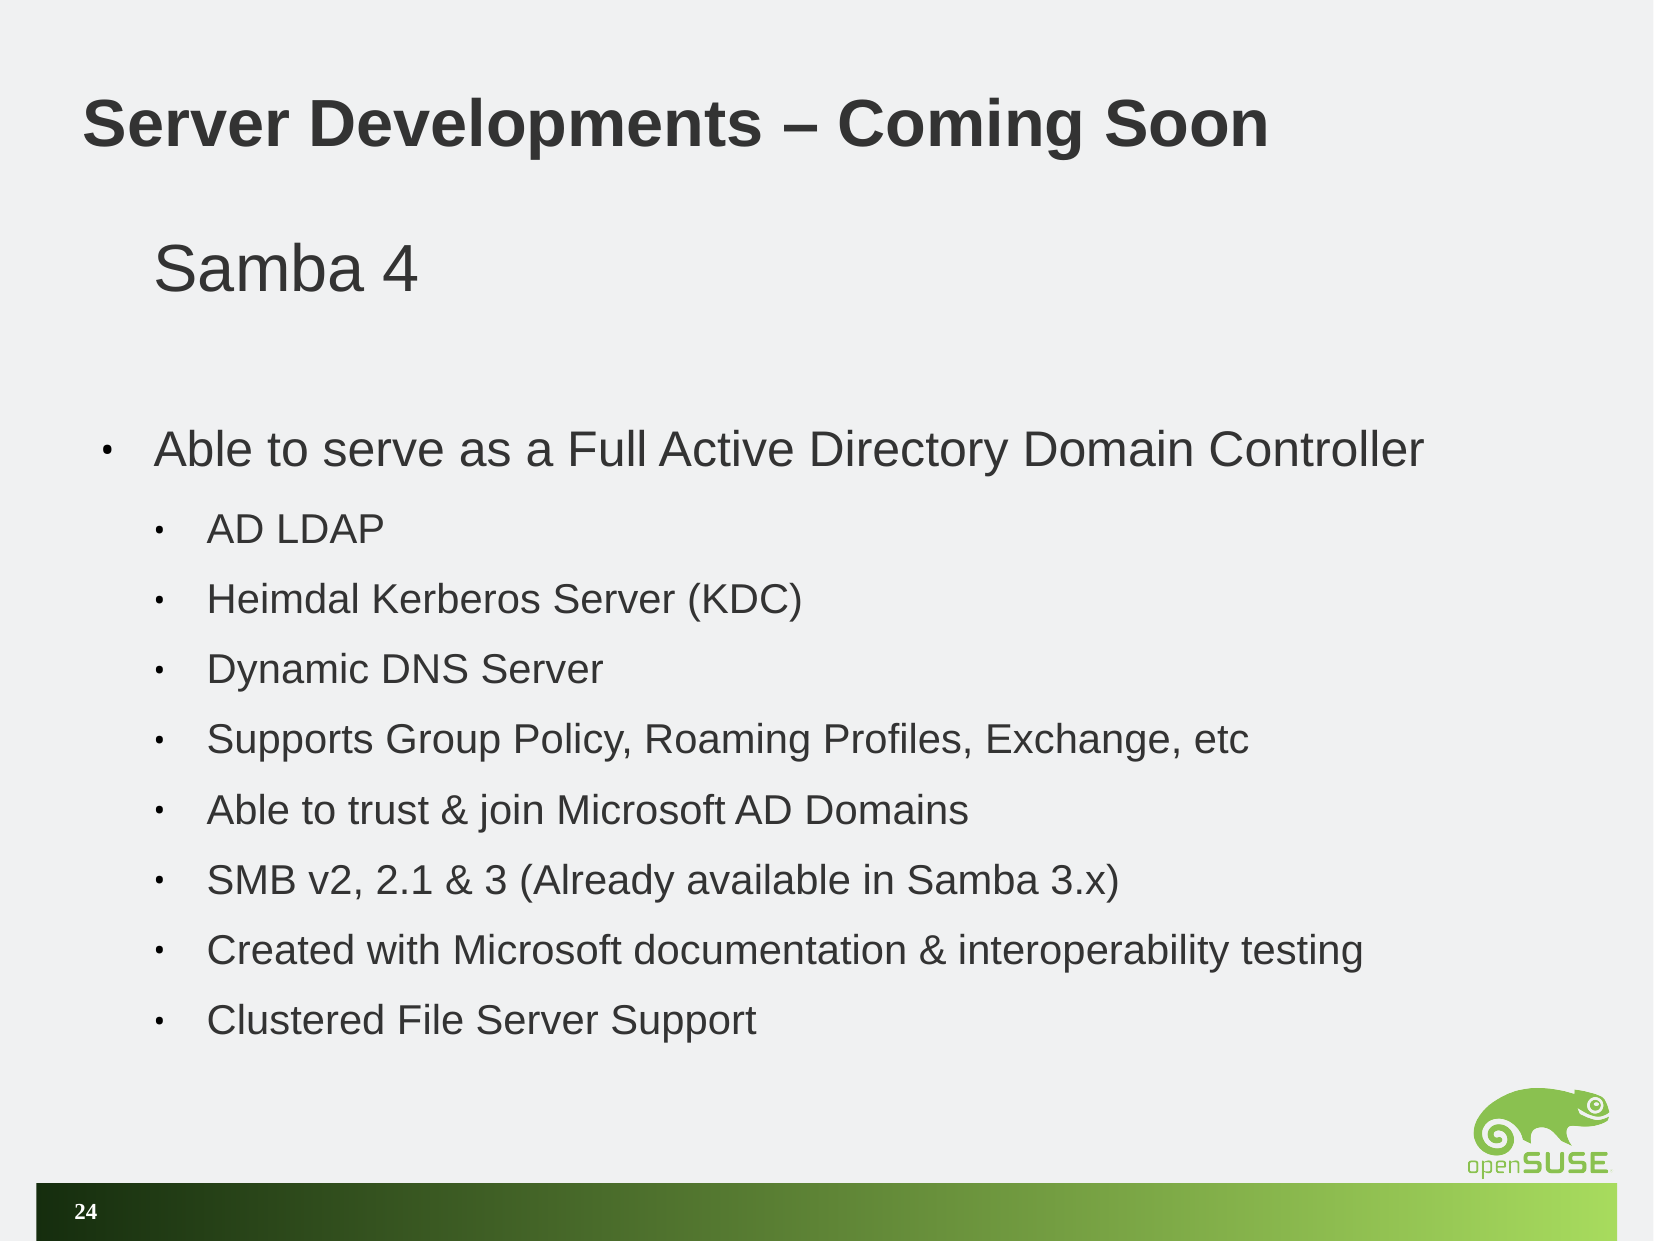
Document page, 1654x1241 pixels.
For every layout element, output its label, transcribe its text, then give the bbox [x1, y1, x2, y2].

picture [0, 0, 1654, 1241]
title Server Developments – Coming Soon [82, 49, 1571, 198]
list Samba 4 Able to serve as a Full Active Directory Domain Controller AD LDAP Heimdal Kerberos Server (KDC) Dynamic DNS Server Supports Group Policy, Roaming Profiles, Exchange, etc Able to trust & join Microsoft AD Domains SMB v2, 2.1 & 3 (Already available in Samba 3.x) Created with Microsoft documentation & interoperability testing Clustered File Server Support [82, 231, 1571, 1072]
